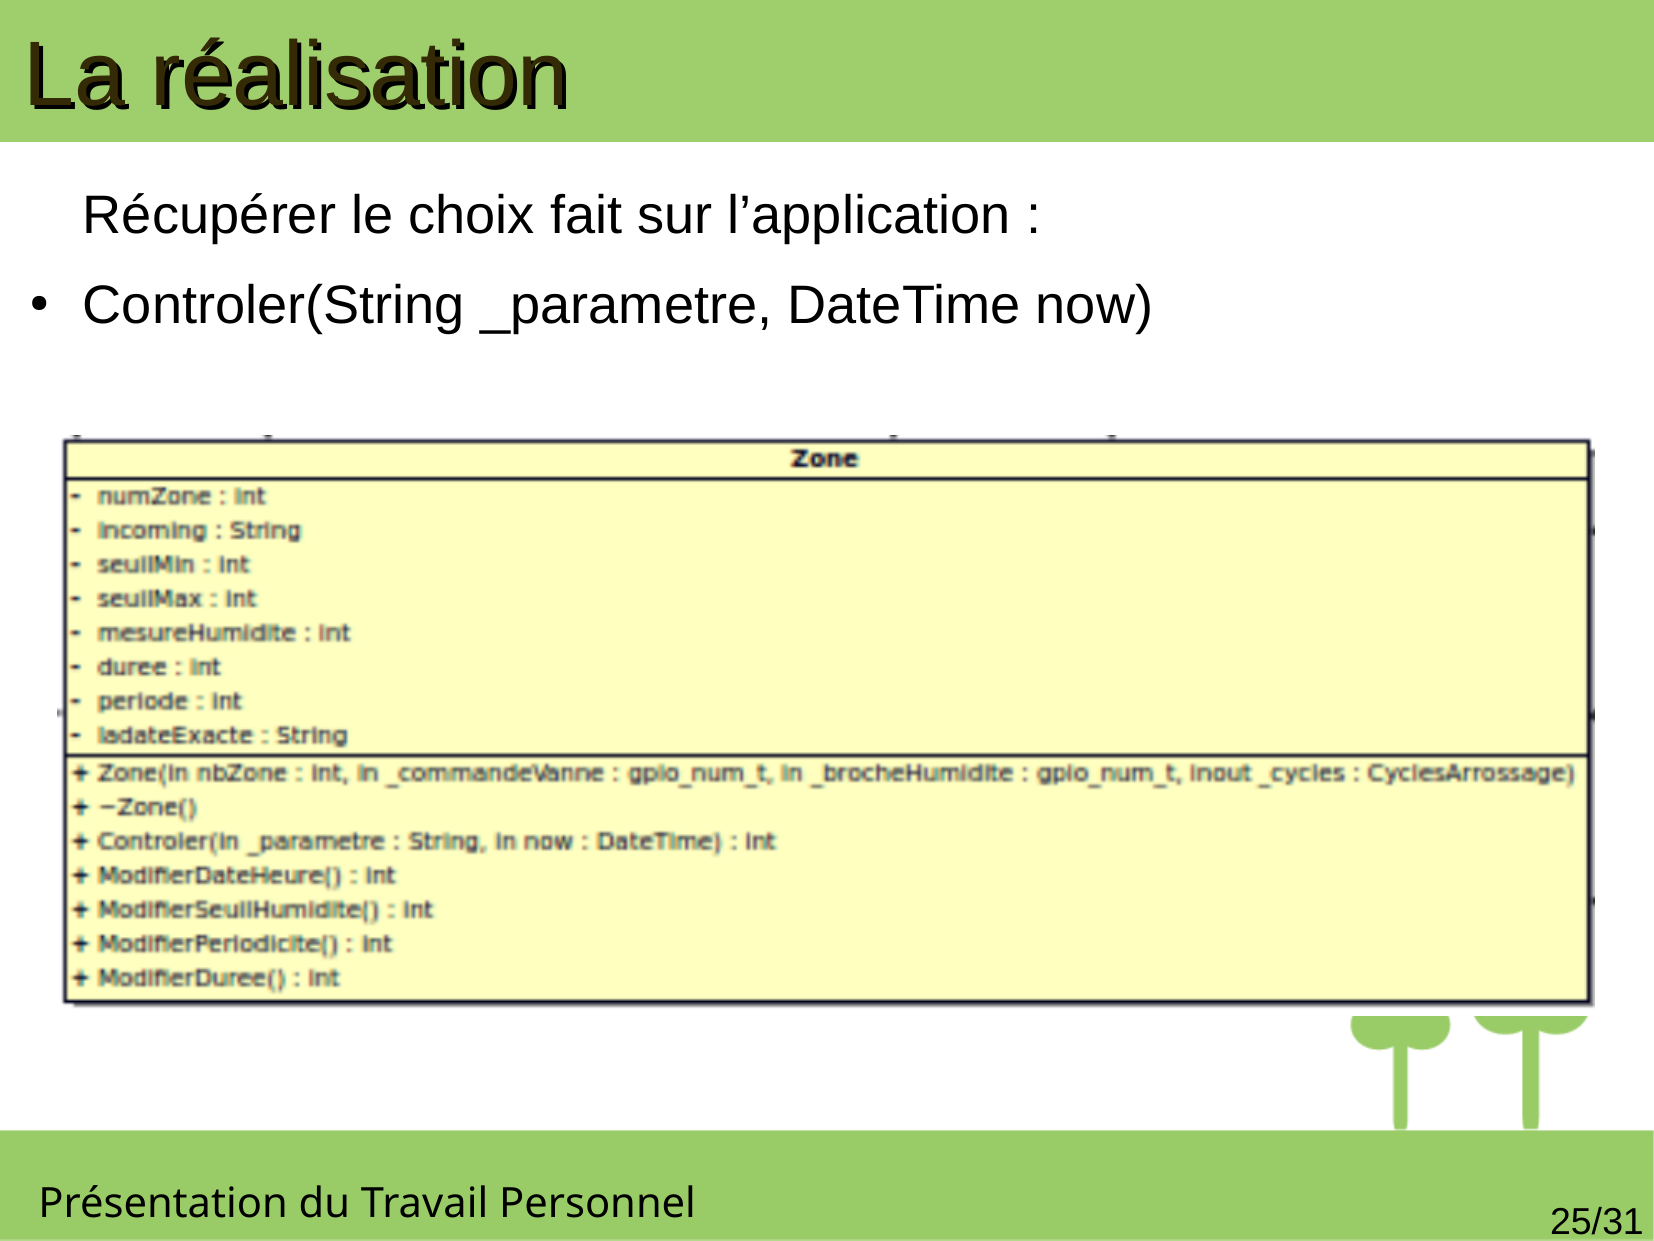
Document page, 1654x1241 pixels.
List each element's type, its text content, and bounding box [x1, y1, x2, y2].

picture [0, 142, 1654, 1241]
text_box <numéro>/31 [1535, 1192, 1654, 1241]
text_box Présentation du Travail Personnel [23, 1165, 1441, 1229]
list Récupérer le choix fait sur l’application : Controler(String _parametre, DateTime now) [11, 94, 1501, 814]
title La réalisation [23, 5, 1654, 142]
text_box [0, 0, 1654, 142]
